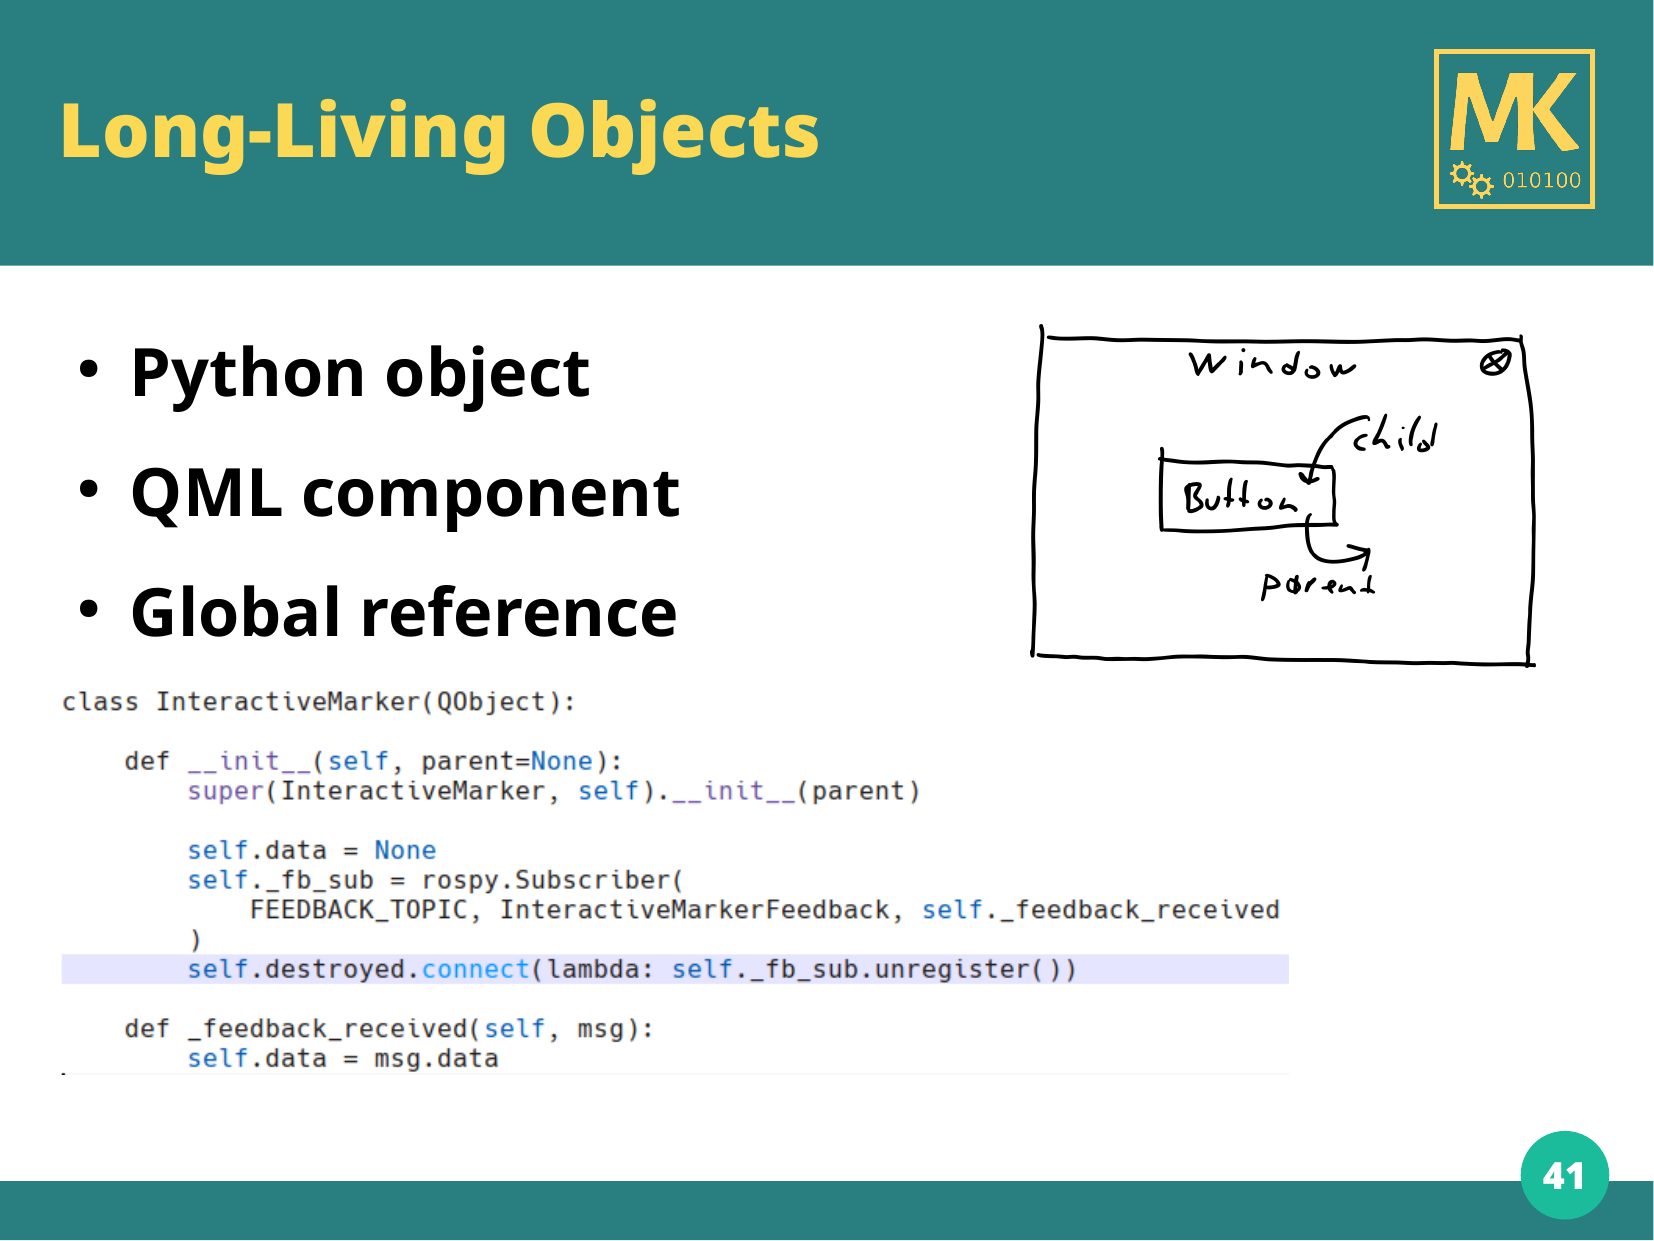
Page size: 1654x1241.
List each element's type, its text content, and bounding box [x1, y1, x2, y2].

list Python object QML component Global reference [59, 324, 1595, 1152]
picture [1030, 324, 1536, 668]
picture [59, 684, 1289, 1075]
title Long-Living Objects [59, 49, 1595, 207]
